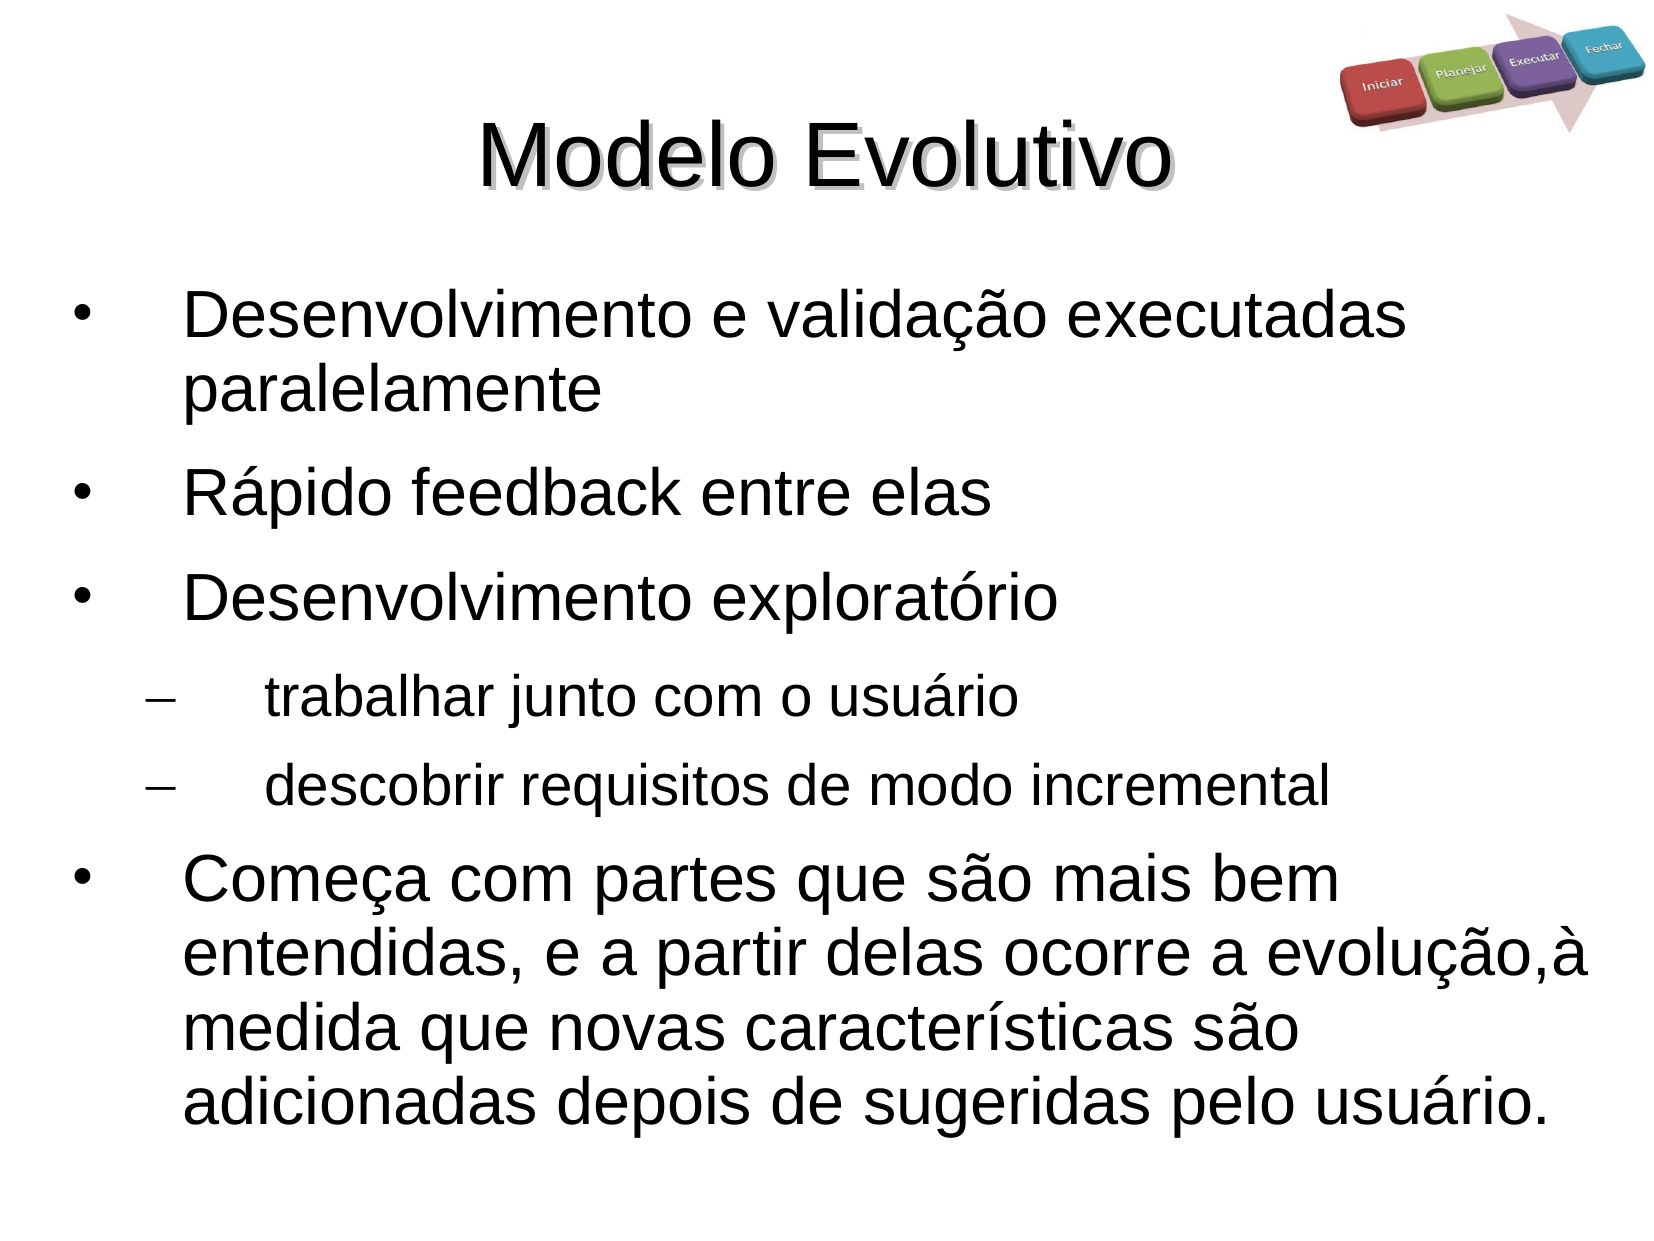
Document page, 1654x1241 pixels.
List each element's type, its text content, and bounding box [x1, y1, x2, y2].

text_box Desenvolvimento e validação executadas paralelamente Rápido feedback entre elas Desenvolvimento exploratório trabalhar junto com o usuário descobrir requisitos de modo incremental Começa com partes que são mais bem entendidas, e a partir delas ocorre a evolução,à medida que novas características são adicionadas depois de sugeridas pelo usuário. [70, 253, 1619, 1164]
title Modelo Evolutivo [82, 56, 1571, 249]
chart [1334, 13, 1647, 136]
